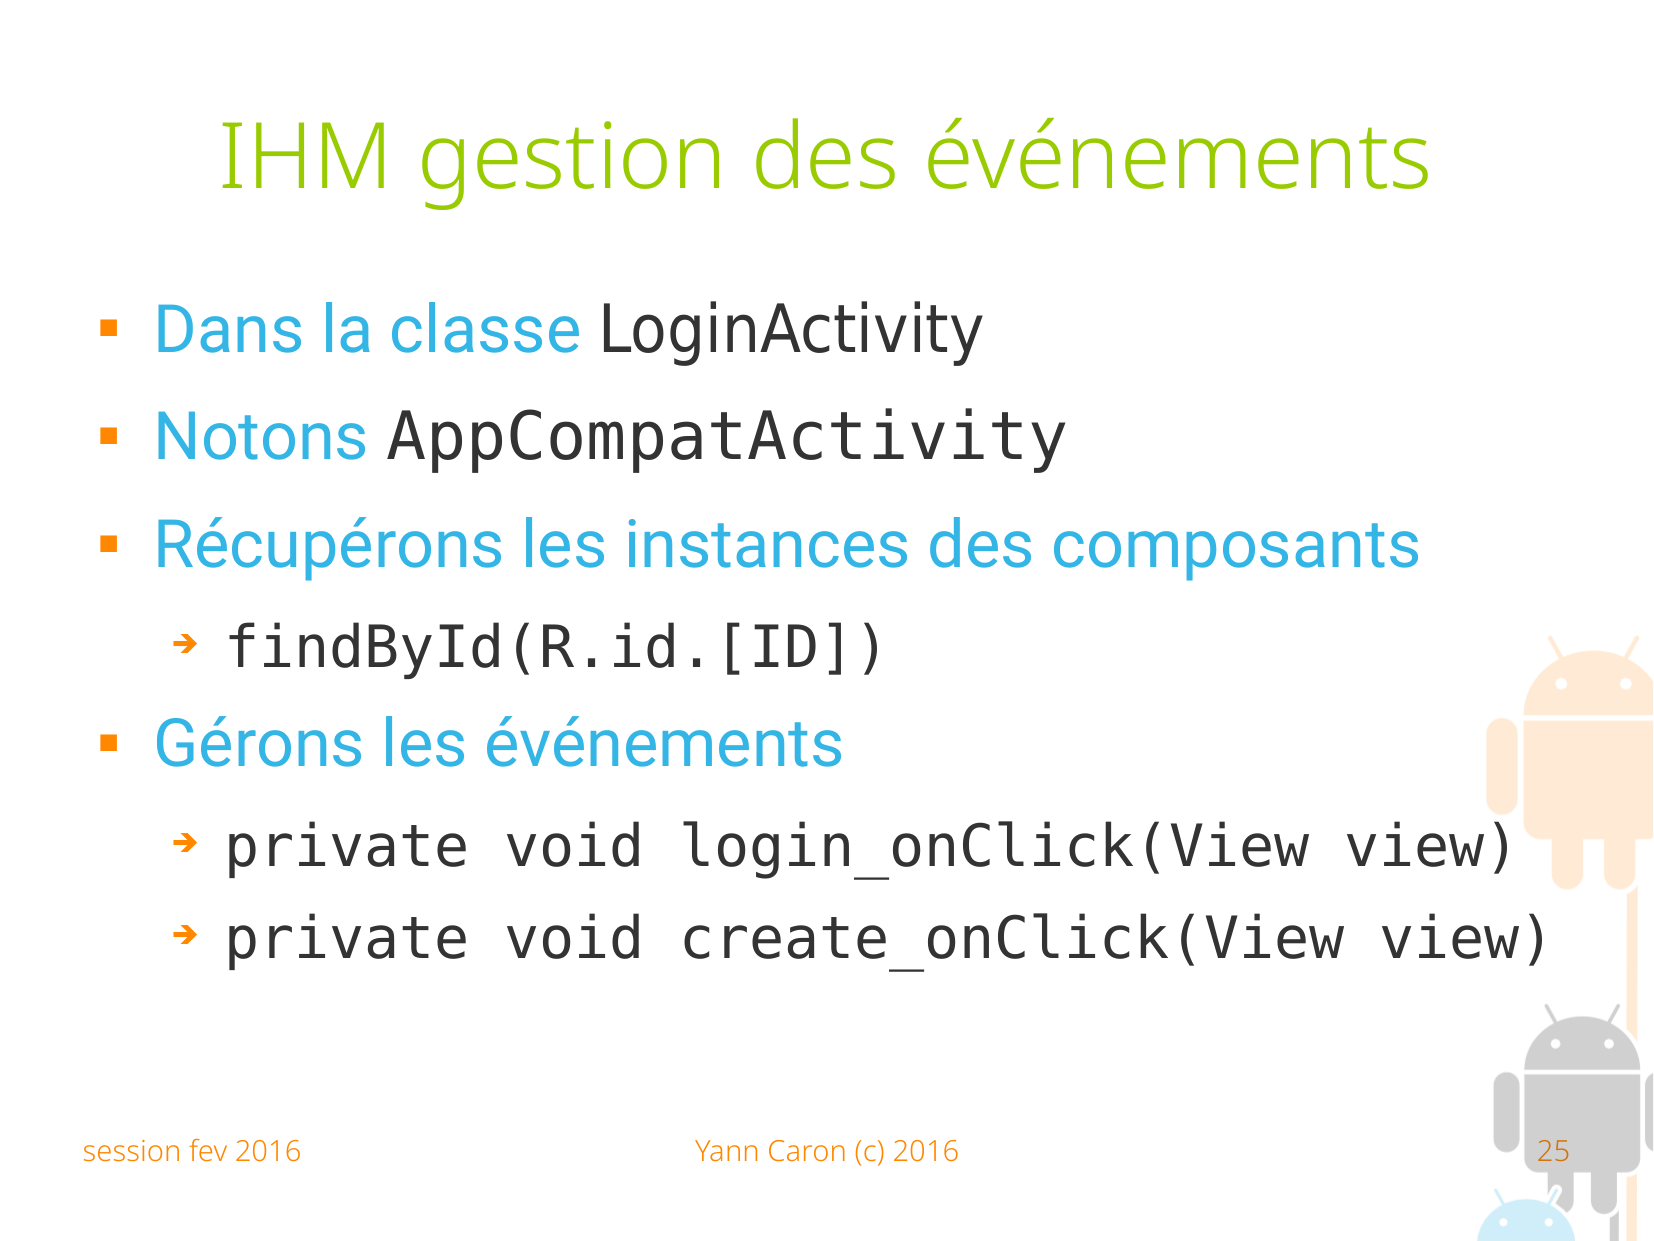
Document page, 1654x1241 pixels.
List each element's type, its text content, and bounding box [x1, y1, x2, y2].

list Dans la classe LoginActivity Notons AppCompatActivity Récupérons les instances des composants findById(R.id.[ID]) Gérons les événements private void login_onClick(View view) private void create_onClick(View view) [82, 290, 1571, 1010]
title IHM gestion des événements [82, 49, 1571, 257]
picture [240, 423, 1654, 1241]
